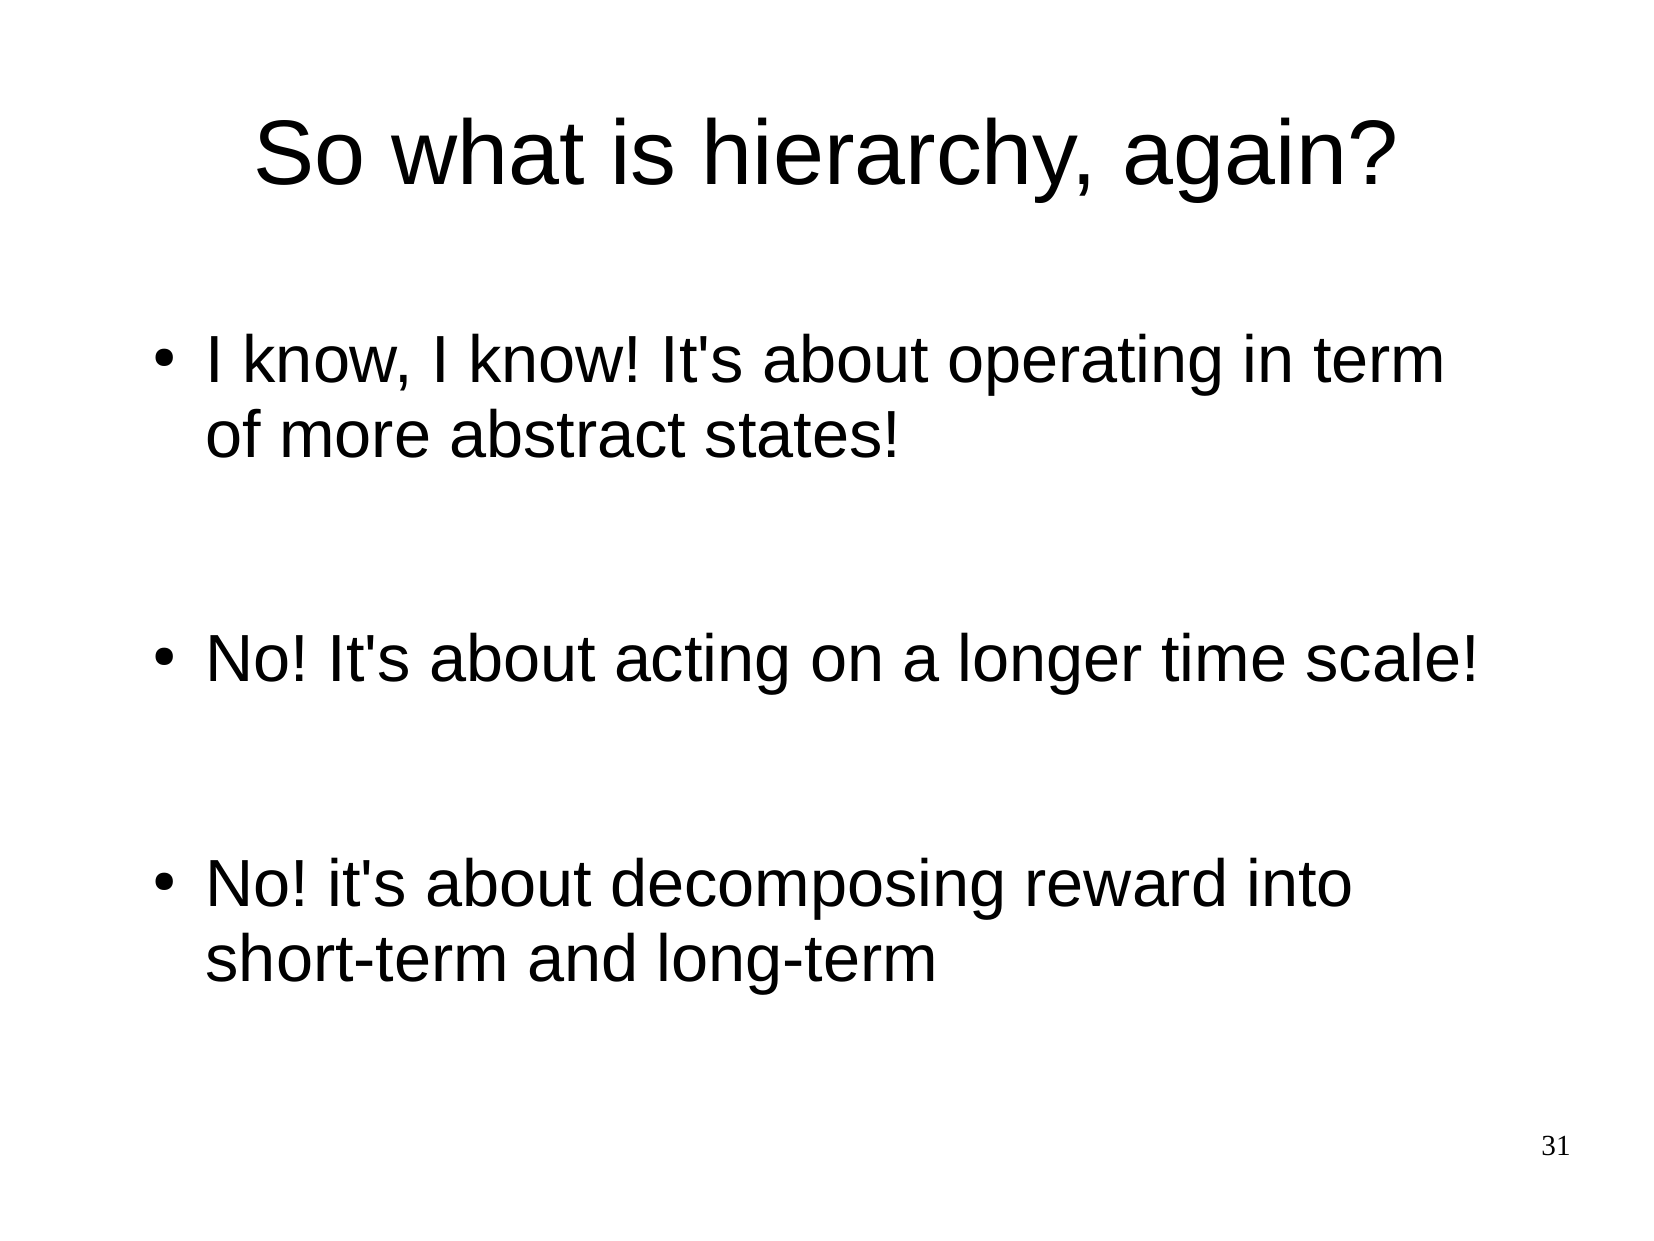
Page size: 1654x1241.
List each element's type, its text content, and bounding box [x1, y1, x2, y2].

title So what is hierarchy, again? [82, 49, 1571, 257]
text_box I know, I know! It's about operating in term of more abstract states! No! It's about acting on a longer time scale! No! it's about decomposing reward into short-term and long-term [120, 315, 1531, 1003]
